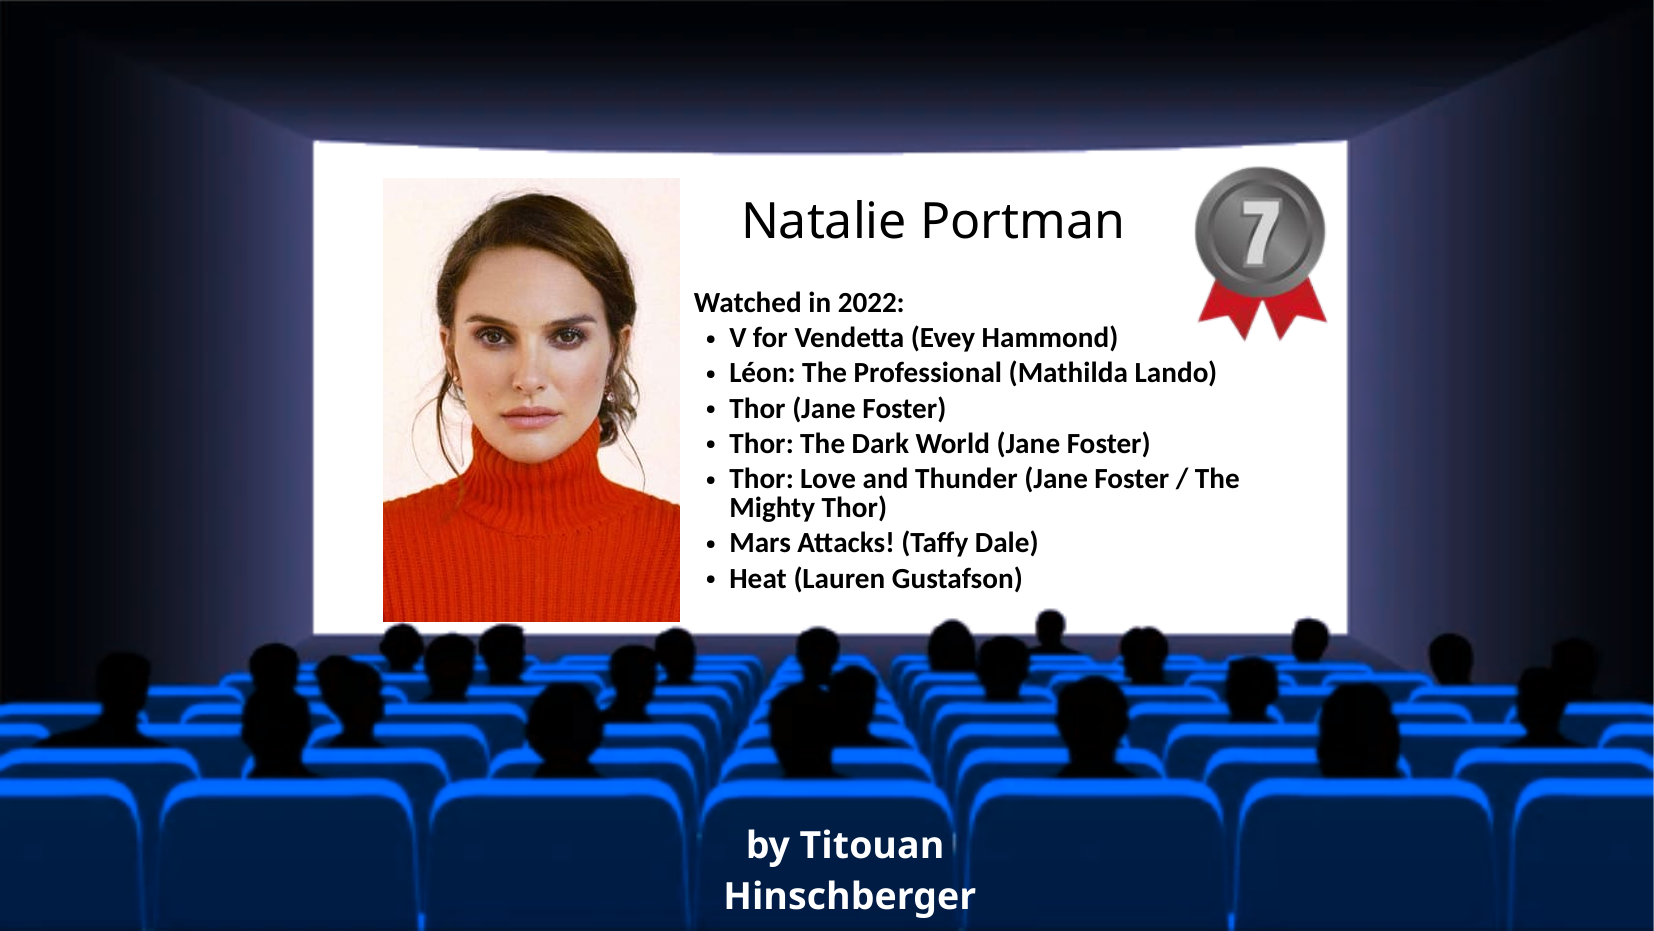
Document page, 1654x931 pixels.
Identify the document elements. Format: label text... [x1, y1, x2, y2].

text_box Natalie Portman [679, 177, 1188, 263]
picture [0, 0, 1654, 931]
text_box Watched in 2022: V for Vendetta (Evey Hammond) Léon: The Professional (Mathilda Lando) Thor (Jane Foster) Thor: The Dark World (Jane Foster) Thor: Love and Thunder (Jane Foster / The Mighty Thor) Mars Attacks! (Taffy Dale) Heat (Lauren Gustafson) [680, 265, 1347, 621]
